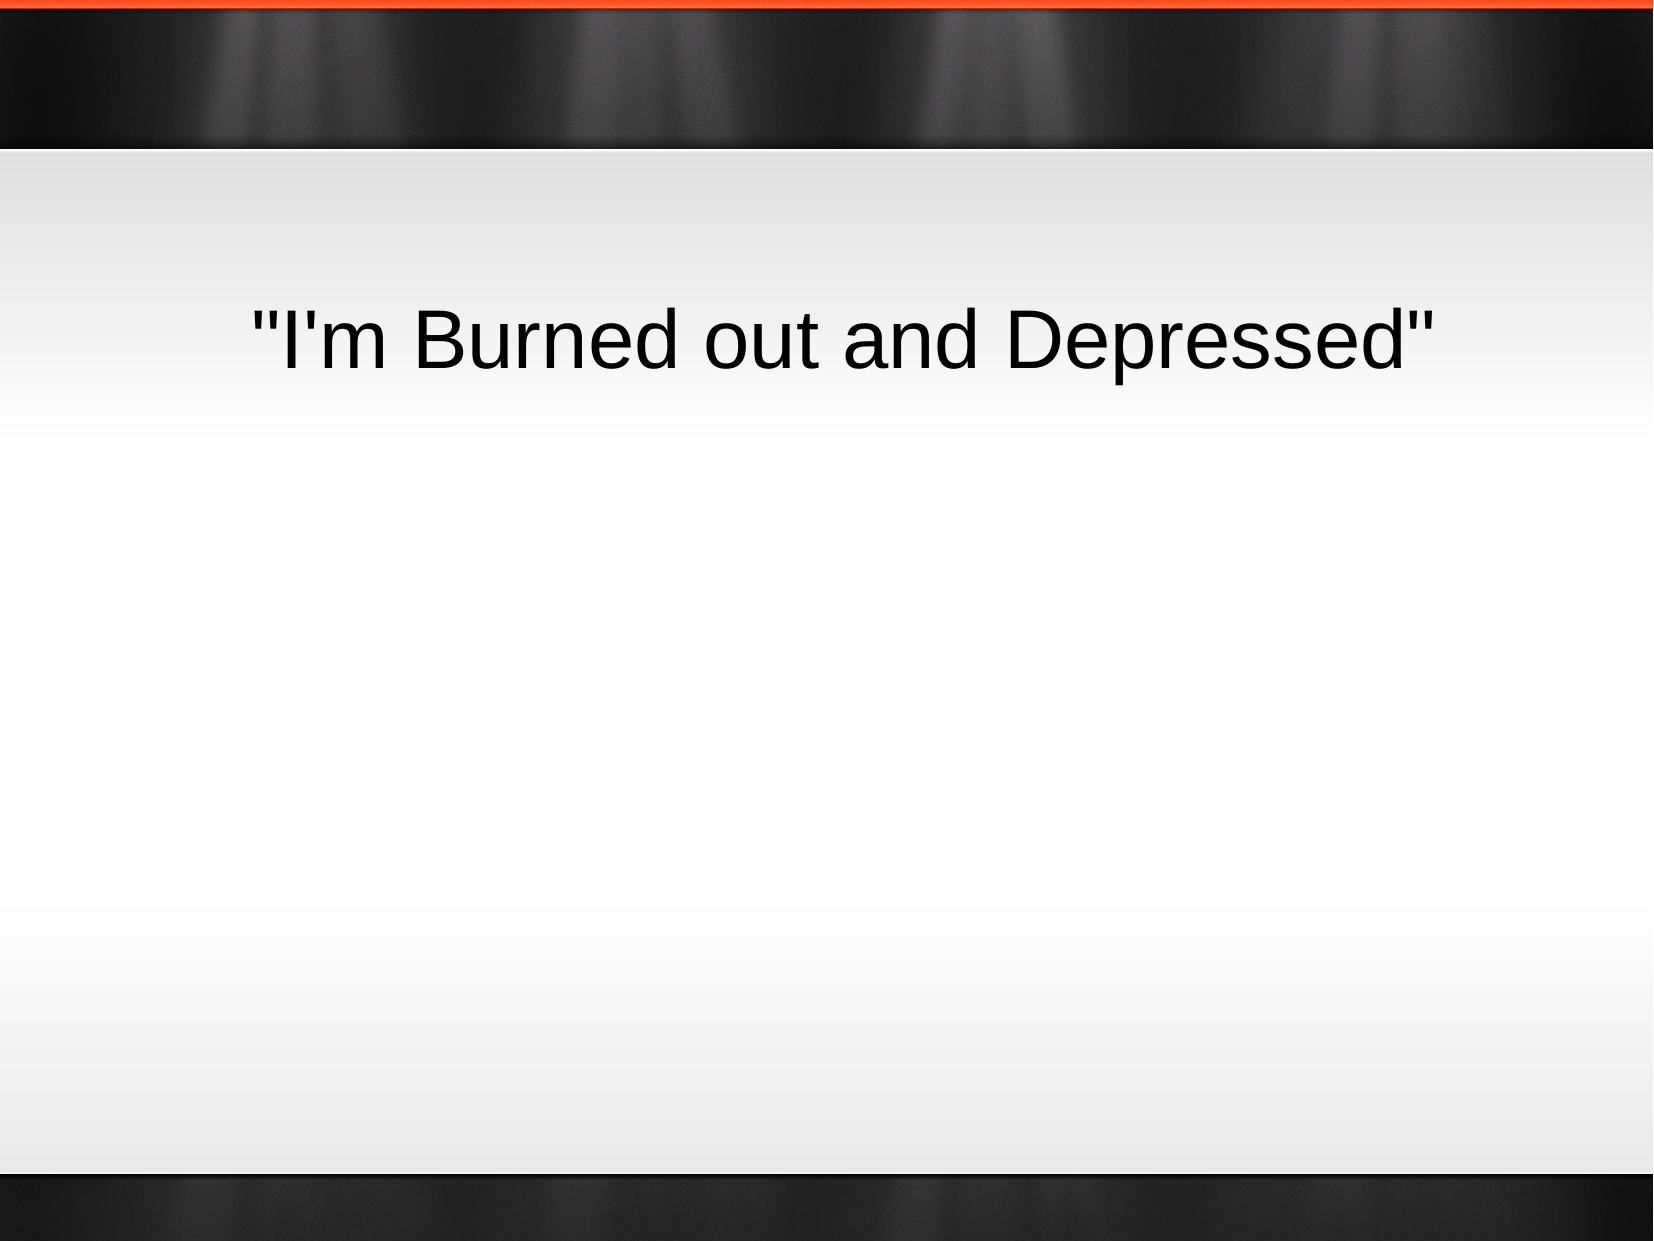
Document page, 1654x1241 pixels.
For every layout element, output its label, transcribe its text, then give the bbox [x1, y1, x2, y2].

picture [0, 0, 1653, 1241]
subtitle "I'm Burned out and Depressed" [100, 6, 1588, 1125]
